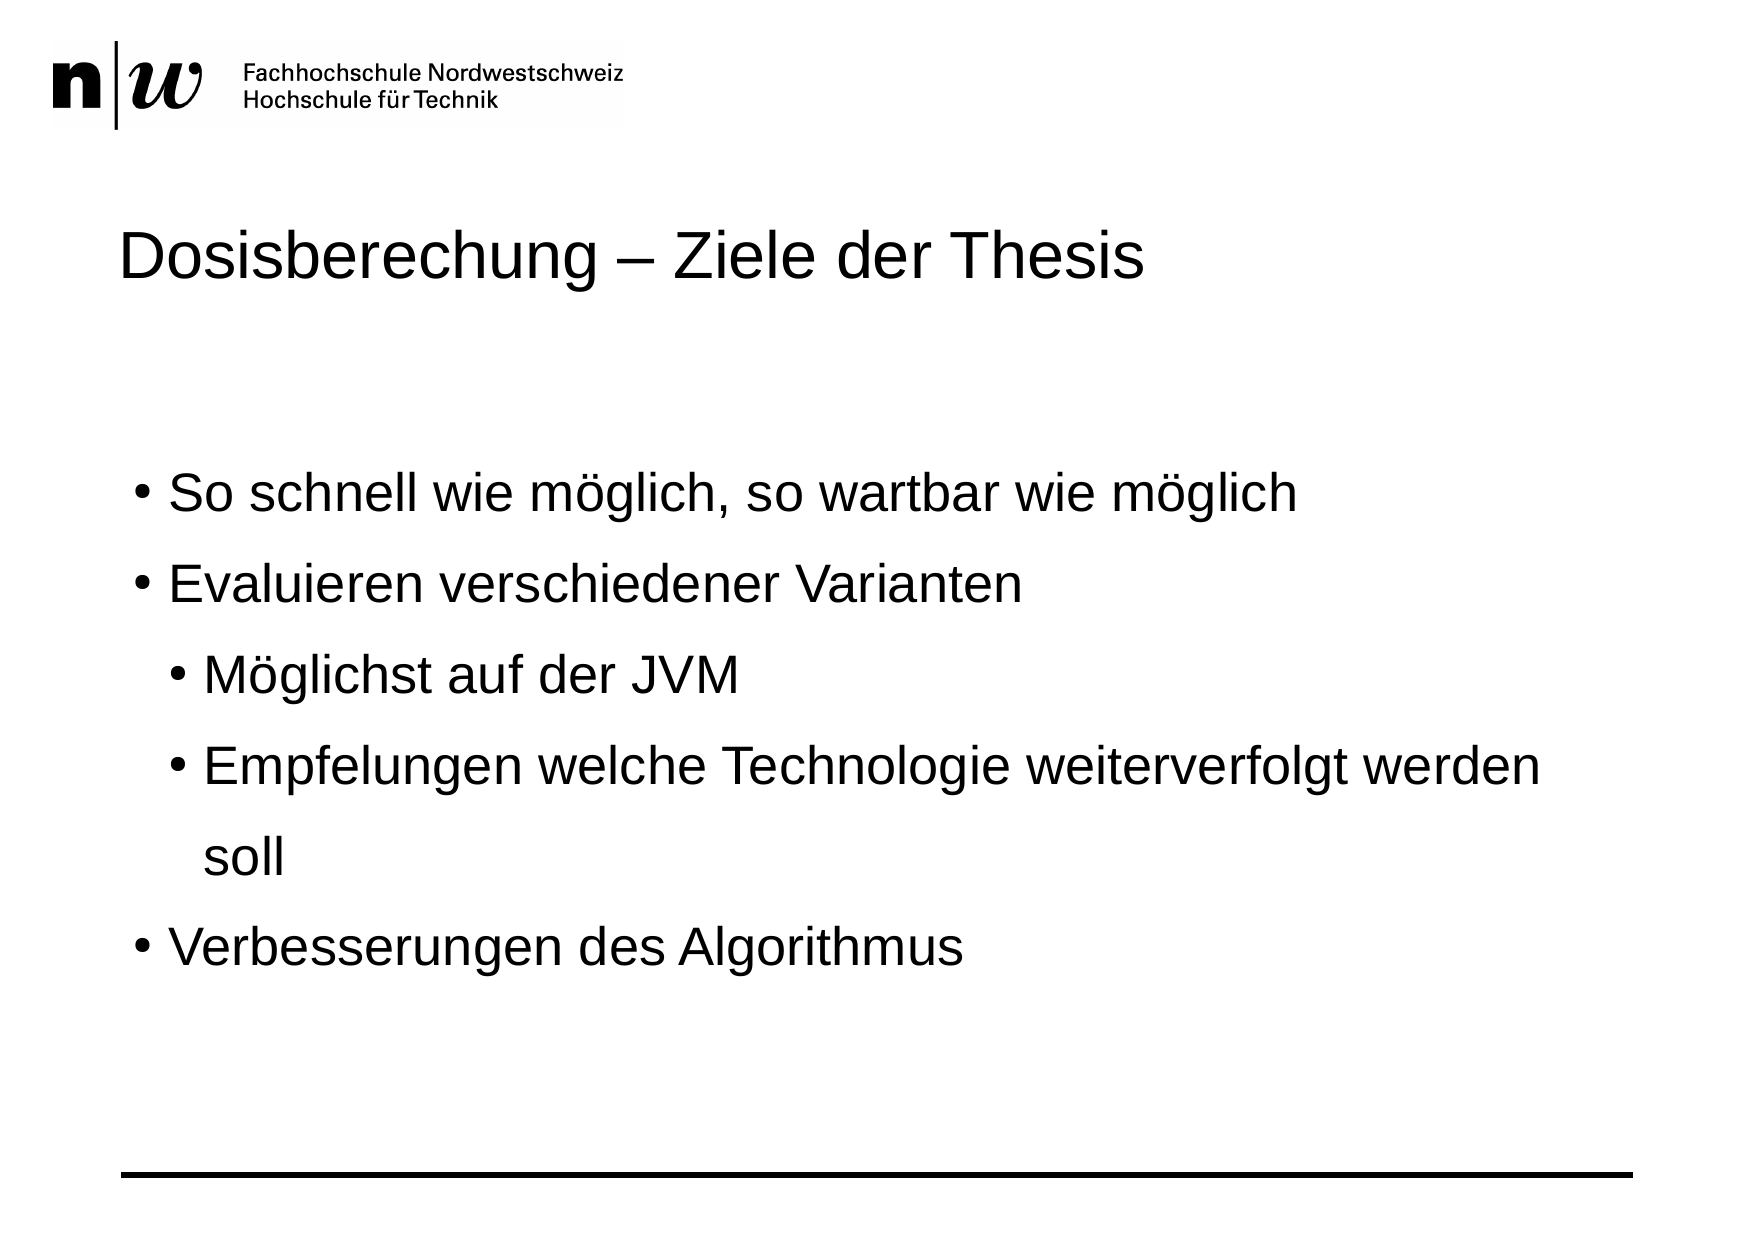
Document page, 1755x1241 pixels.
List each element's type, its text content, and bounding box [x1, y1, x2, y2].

text_box So schnell wie möglich, so wartbar wie möglich Evaluieren verschiedener Varianten Möglichst auf der JVM Empfelungen welche Technologie weiterverfolgt werden soll Verbesserungen des Algorithmus [118, 425, 1630, 1146]
text_box Dosisberechung – Ziele der Thesis [118, 212, 1606, 296]
picture [53, 41, 623, 130]
